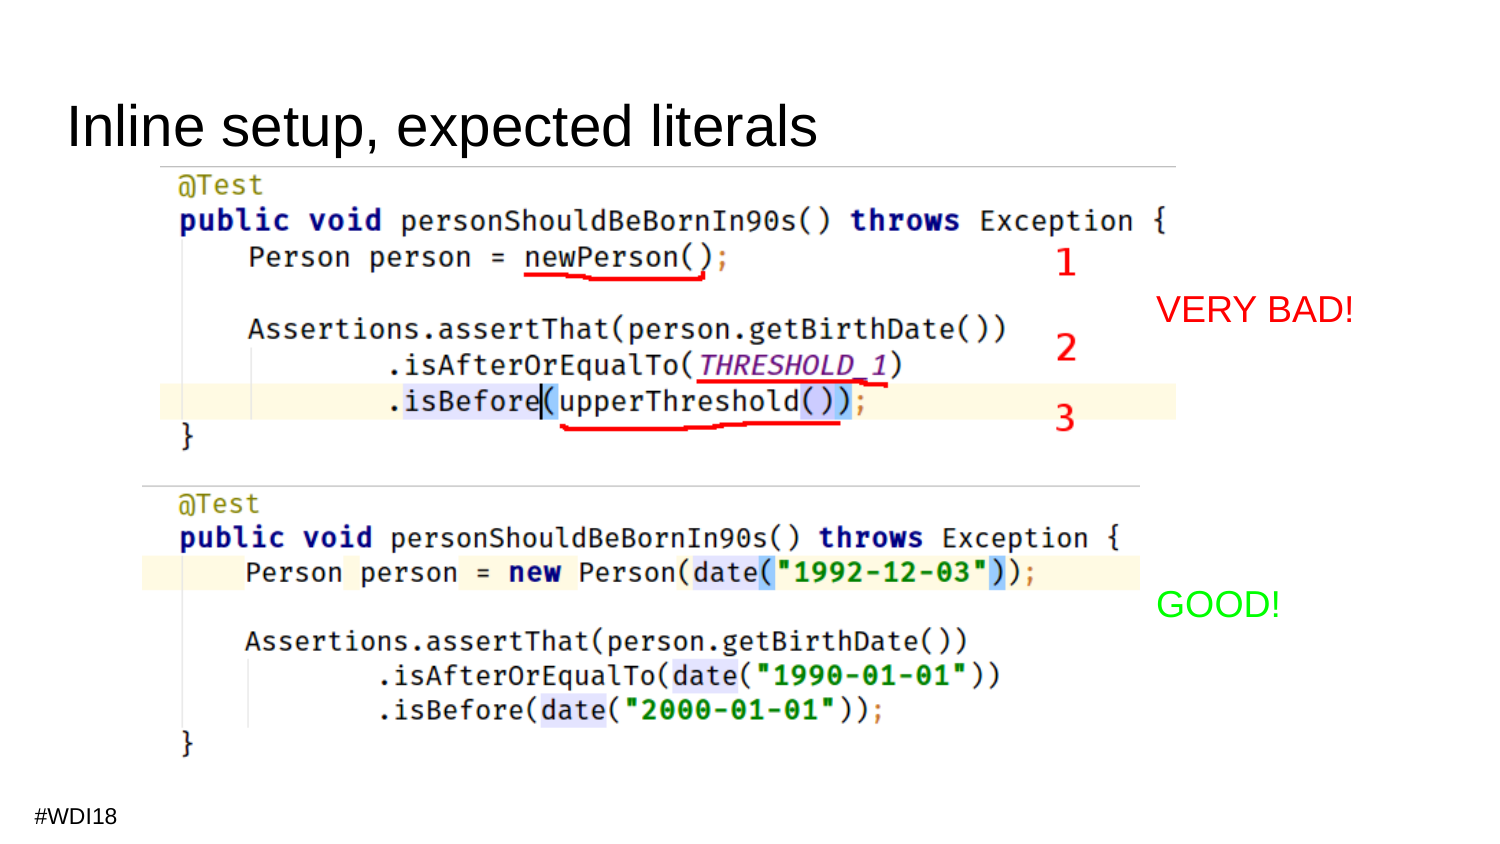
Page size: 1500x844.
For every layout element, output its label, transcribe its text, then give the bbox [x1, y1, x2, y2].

text_box VERY BAD! [1141, 270, 1390, 347]
text_box #WDI18 [0, 786, 247, 844]
text_box GOOD! [1141, 565, 1390, 642]
picture [142, 166, 1176, 783]
title Inline setup, expected literals [51, 72, 1449, 167]
